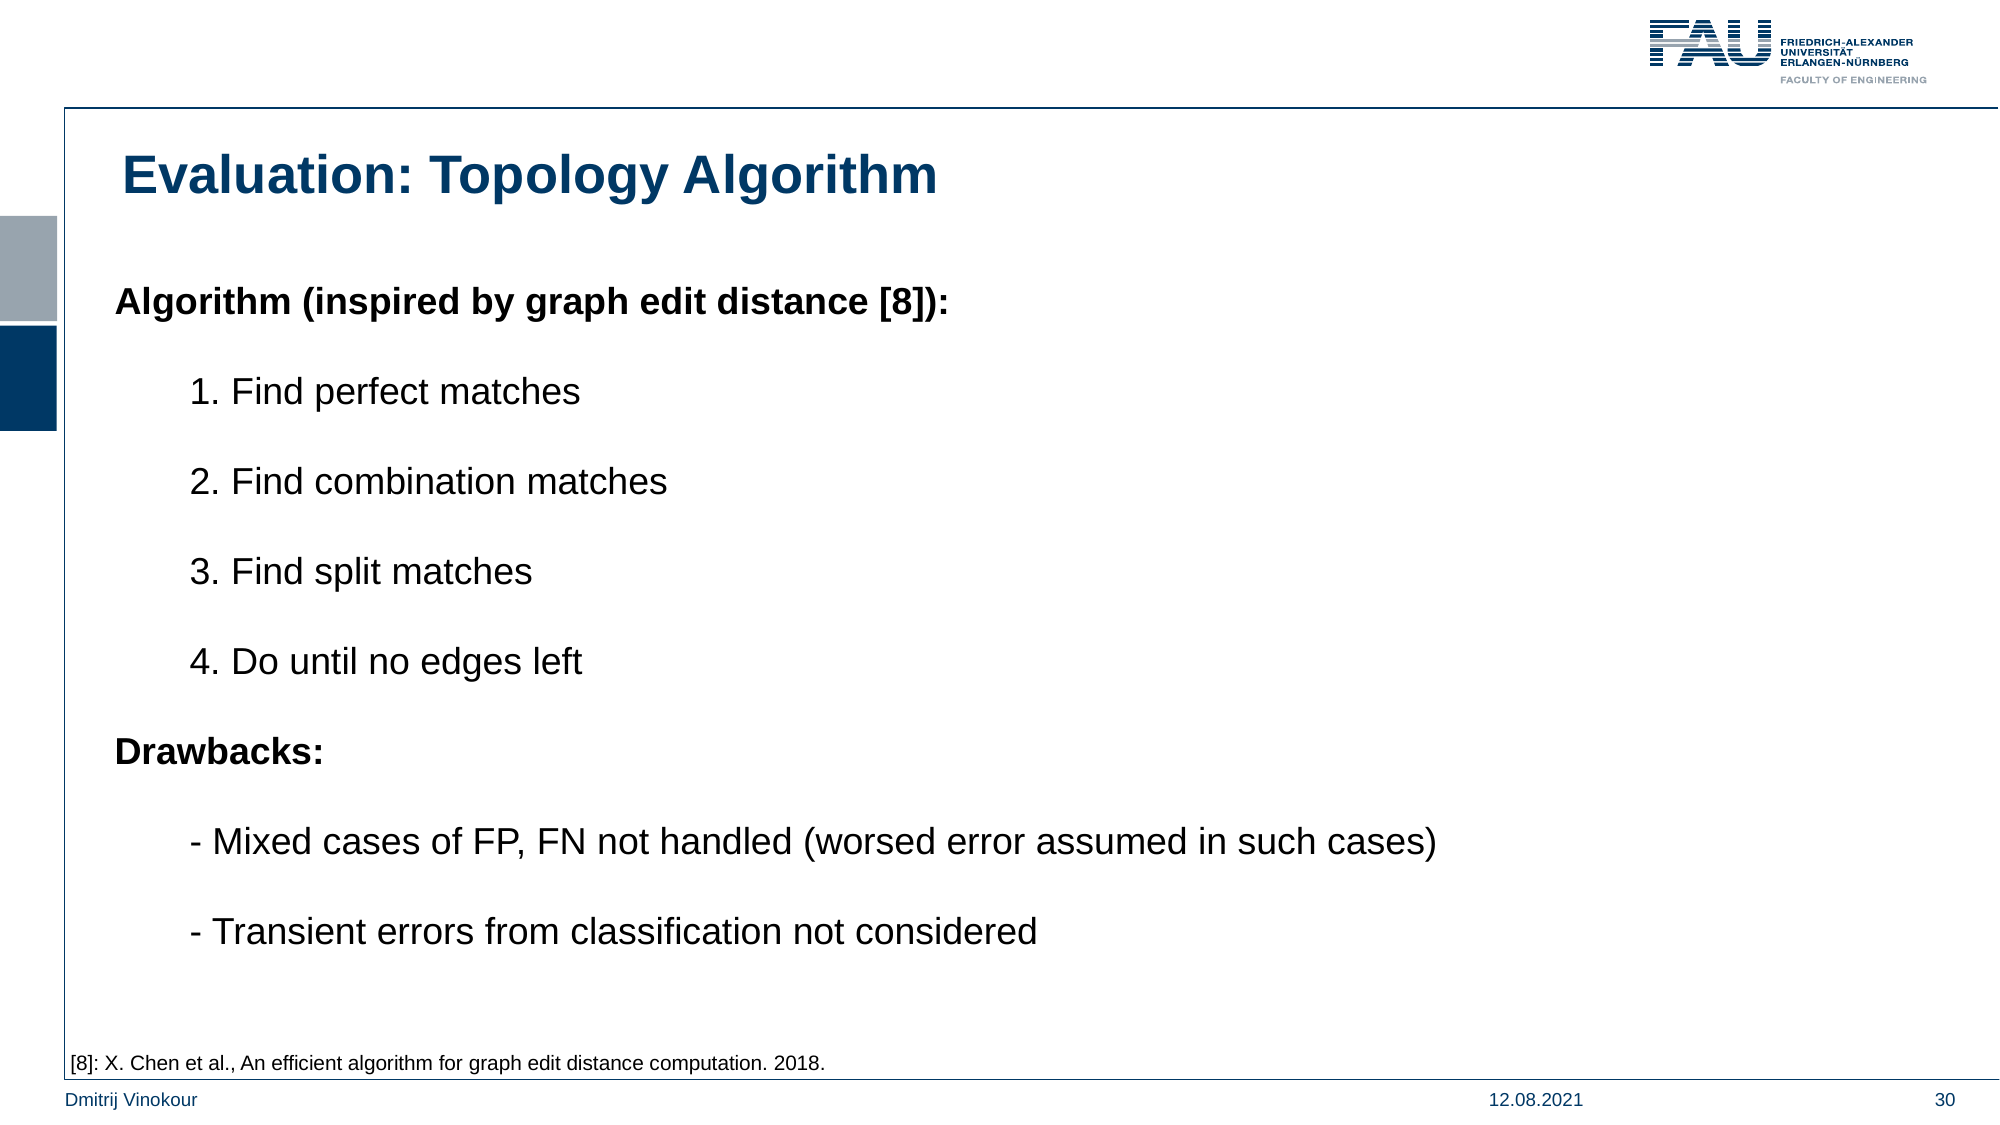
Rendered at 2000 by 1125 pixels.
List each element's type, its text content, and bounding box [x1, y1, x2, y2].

text_box Evaluation: Topology Algorithm [122, 139, 1946, 224]
text_box Dmitrij Vinokour [64, 1088, 1403, 1119]
text_box 12.08.2021 [1489, 1088, 1725, 1119]
text_box Algorithm (inspired by graph edit distance [8]): 1. Find perfect matches 2. Find combination matches 3. Find split matches 4. Do until no edges left Drawbacks: - Mixed cases of FP, FN not handled (worsed error assumed in such cases) - Transient errors from classification not considered [99, 224, 1946, 450]
text_box [8]: X. Chen et al., An efficient algorithm for graph edit distance computation. 2018. [55, 1042, 2000, 1088]
text_box <number> [1798, 1088, 1956, 1119]
